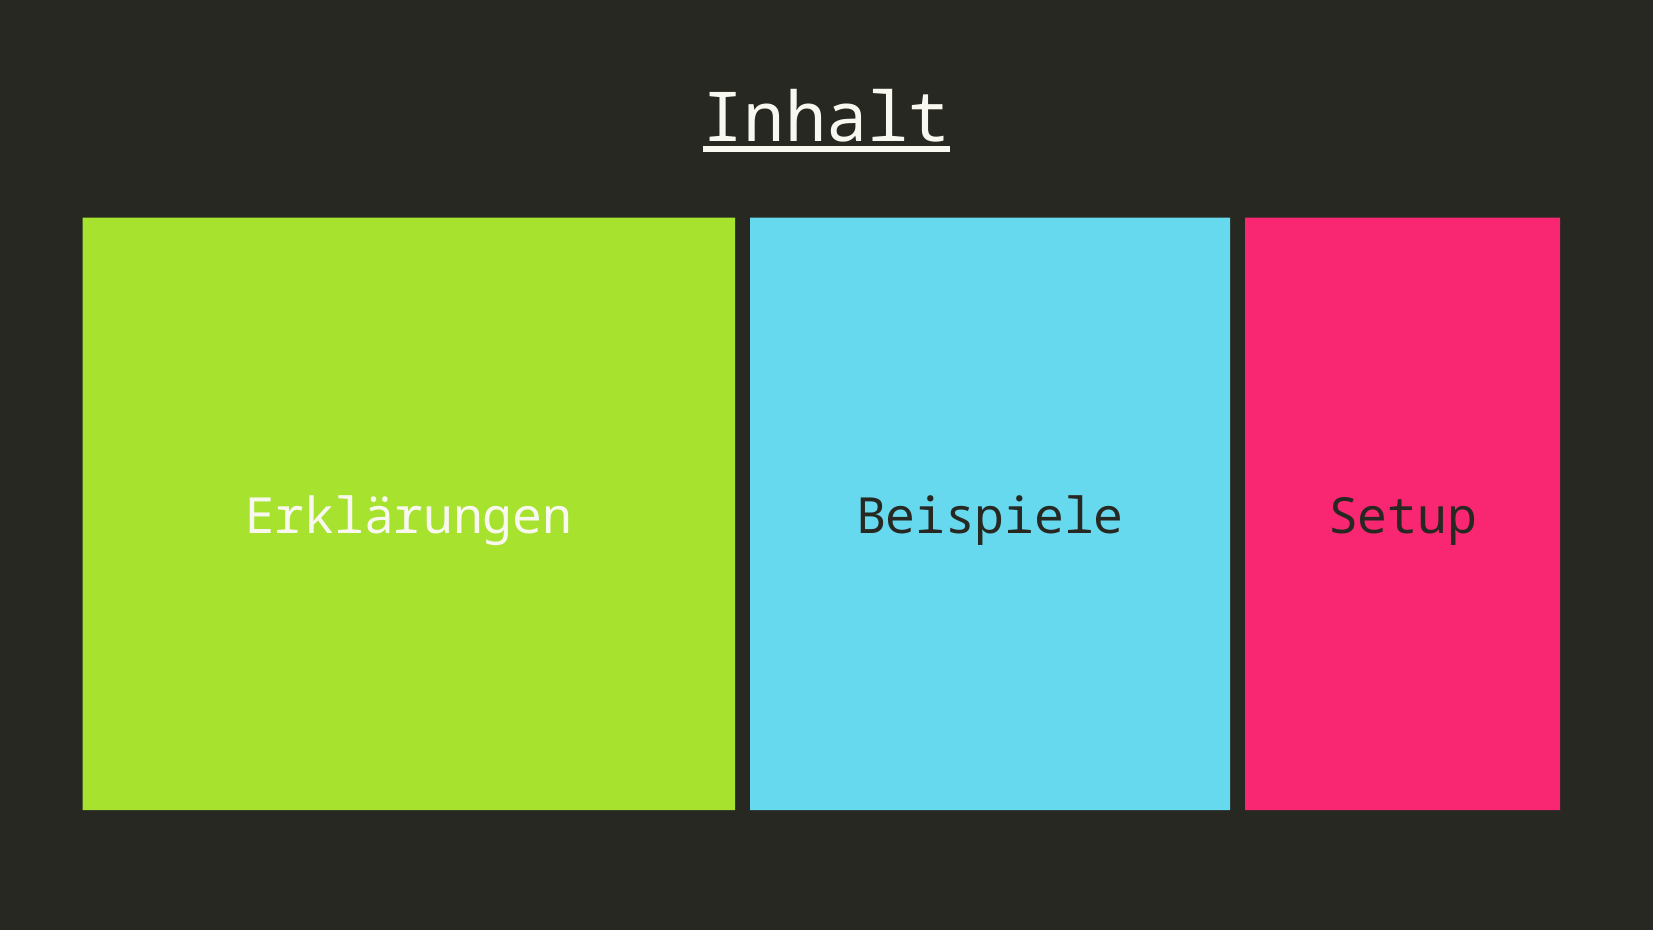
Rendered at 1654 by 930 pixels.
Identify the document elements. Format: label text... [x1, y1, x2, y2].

title Inhalt [82, 36, 1571, 193]
list Erklärungen [82, 217, 736, 811]
list Beispiele [750, 217, 1231, 811]
list Setup [1245, 217, 1561, 811]
